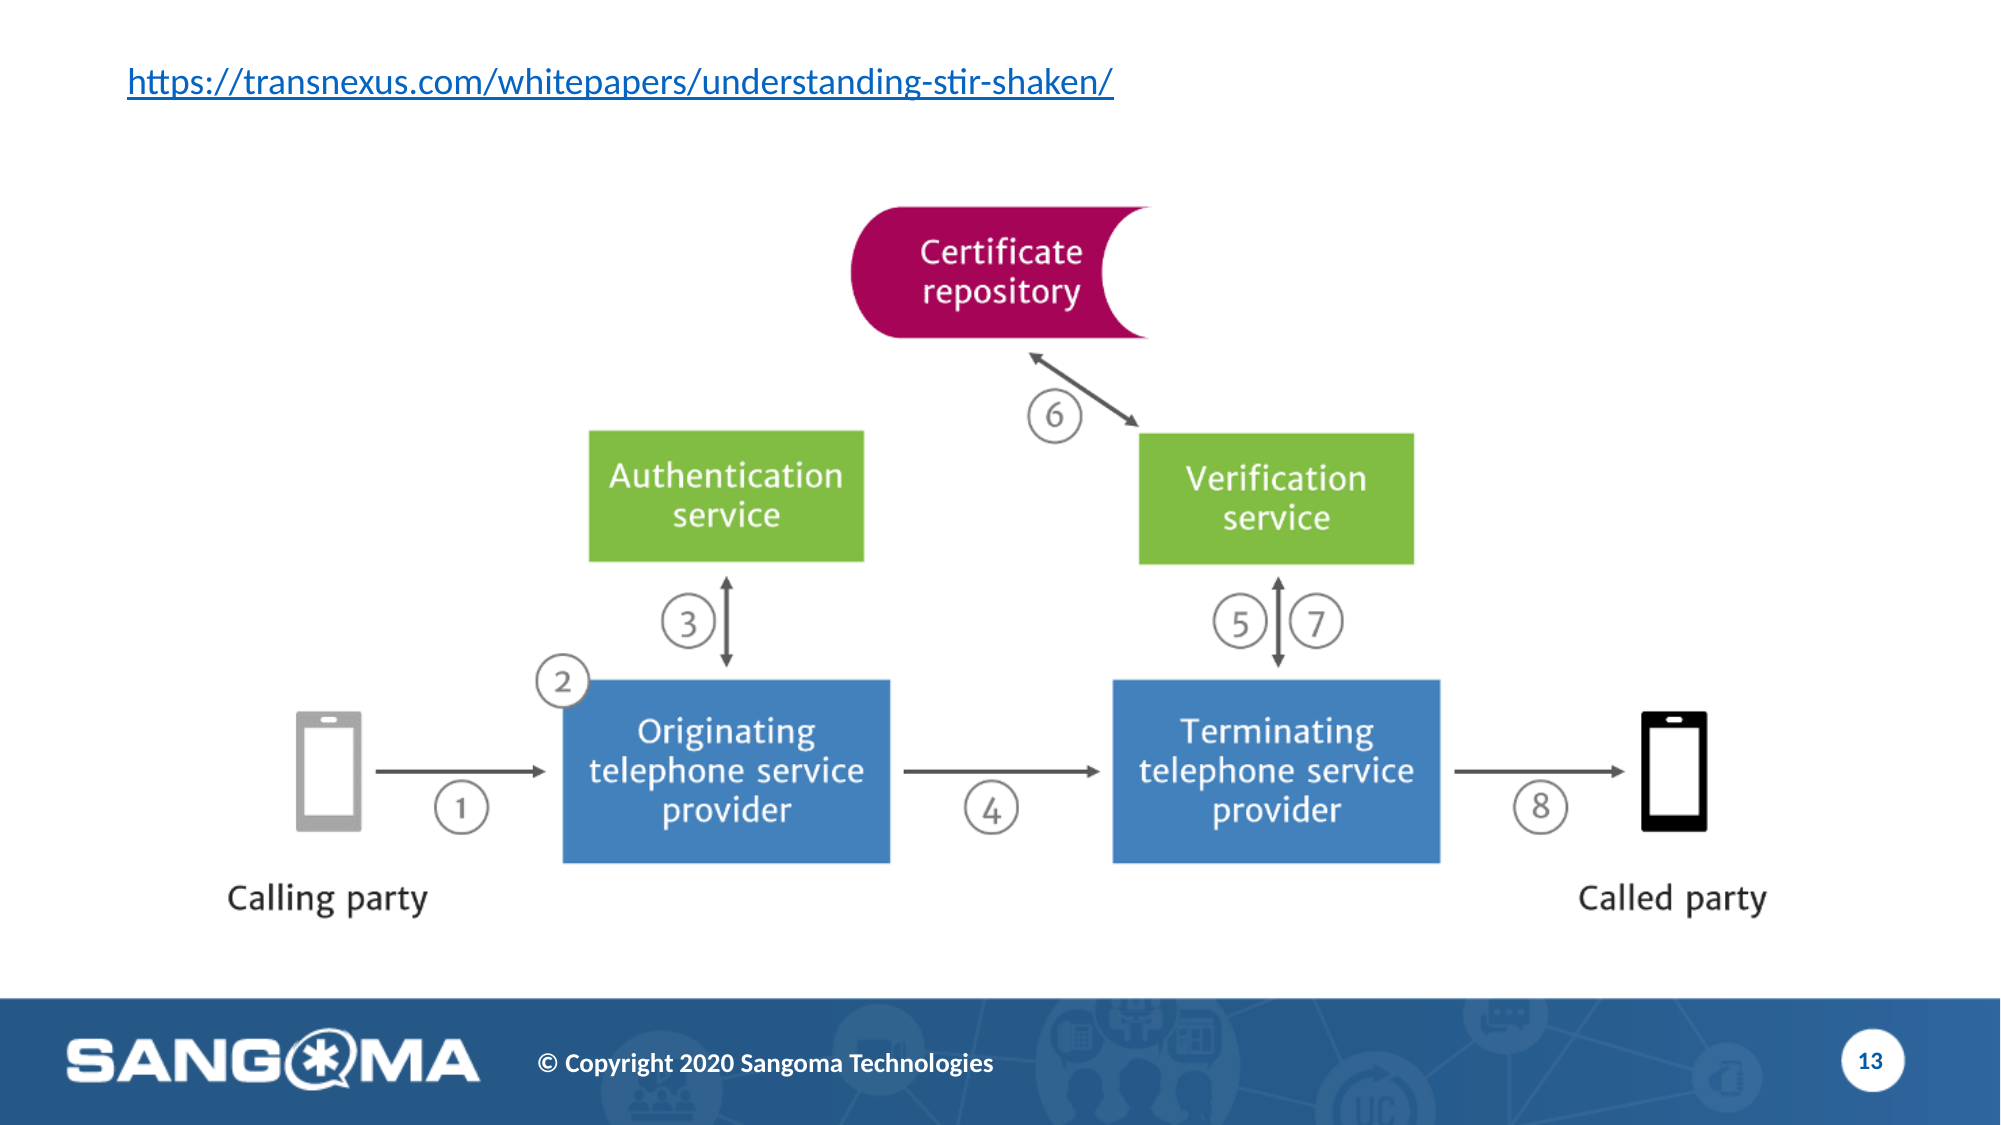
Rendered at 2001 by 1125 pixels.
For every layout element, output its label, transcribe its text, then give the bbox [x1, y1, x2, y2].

list https://transnexus.com/whitepapers/understanding-stir-shaken/ [54, 49, 1945, 875]
picture [0, 0, 2001, 1125]
